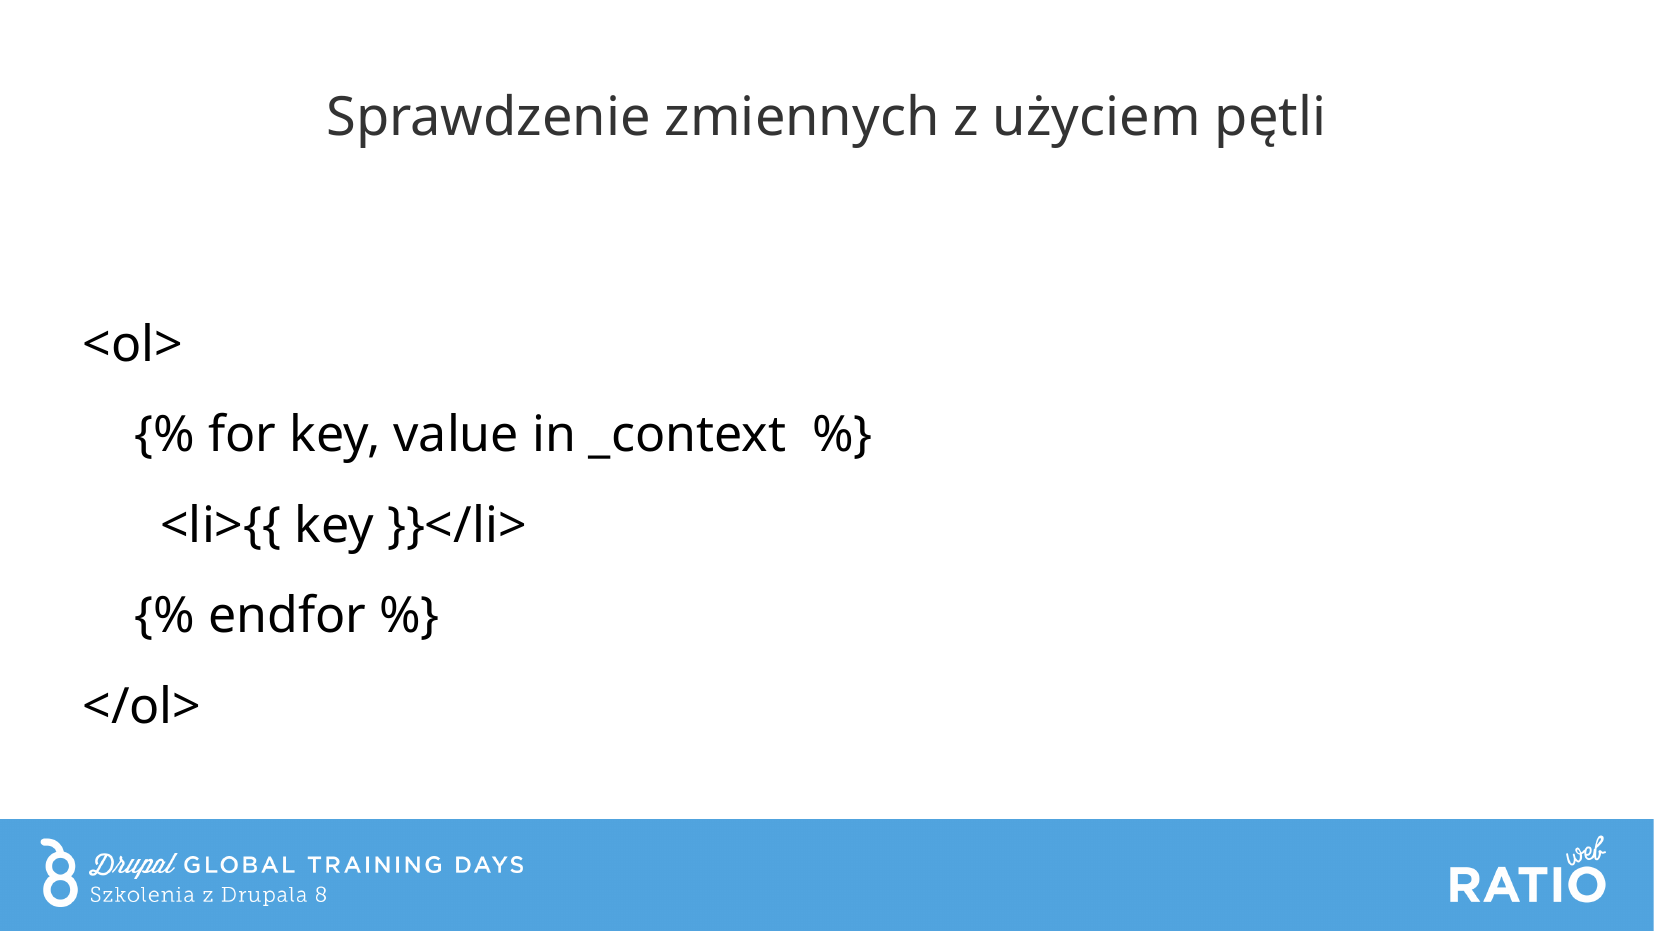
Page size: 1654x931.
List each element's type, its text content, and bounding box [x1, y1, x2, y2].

title Sprawdzenie zmiennych z użyciem pętli [82, 37, 1571, 193]
list <ol> {% for key, value in _context %} <li>{{ key }}</li> {% endfor %} </ol> [82, 217, 1571, 758]
picture [0, 0, 1654, 931]
